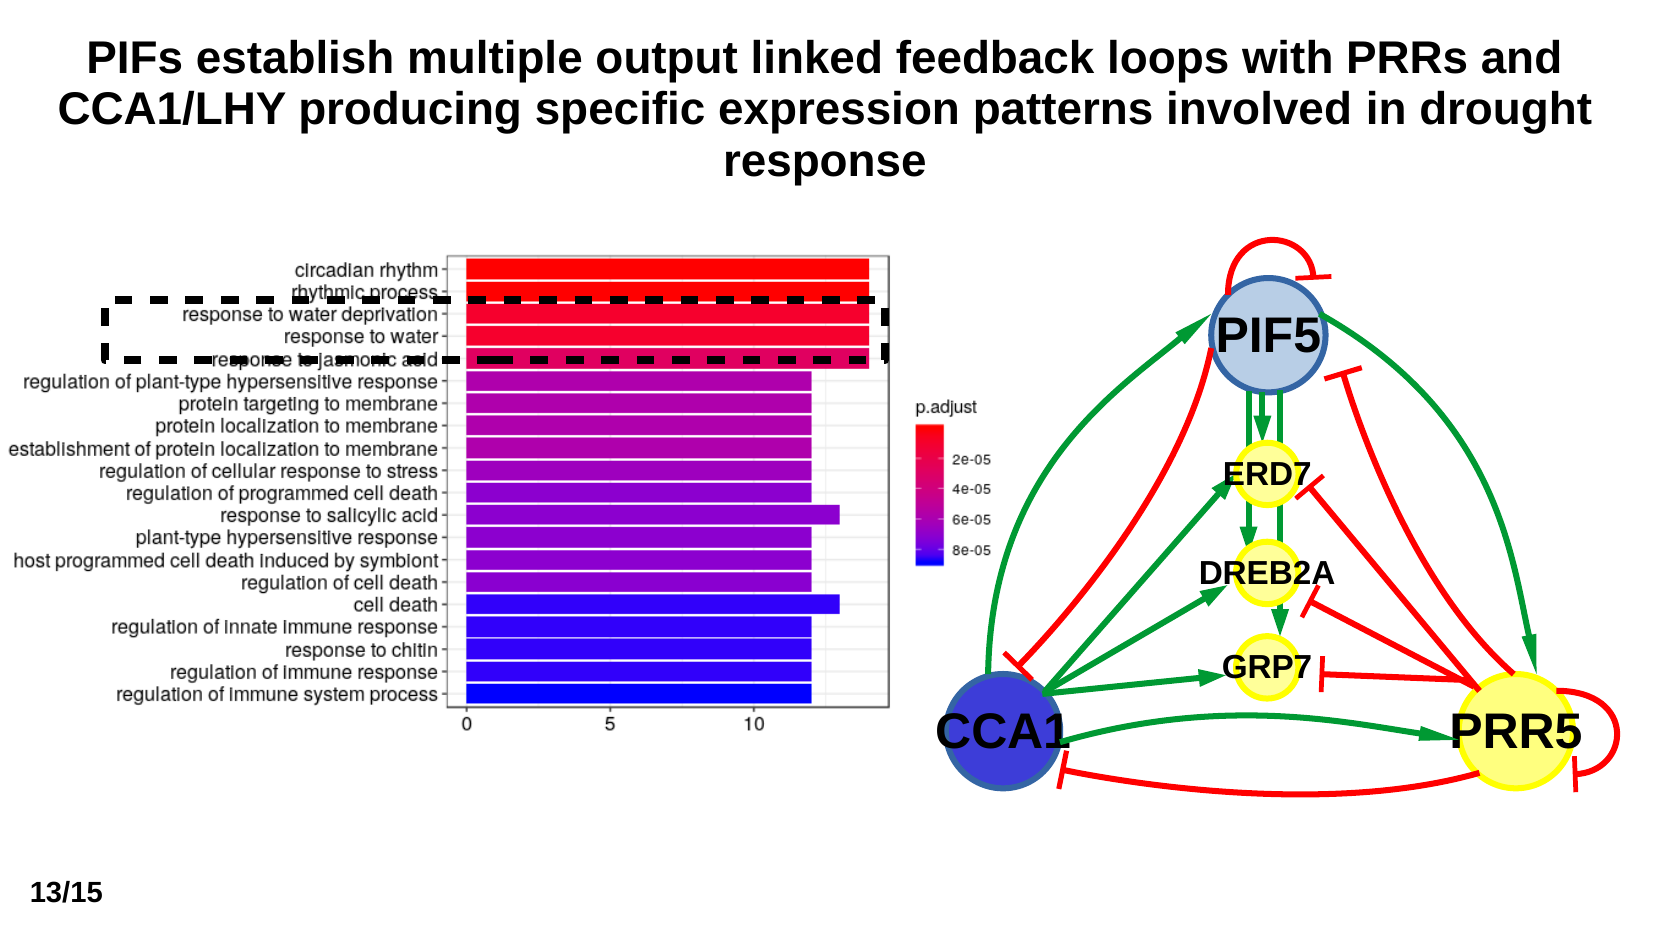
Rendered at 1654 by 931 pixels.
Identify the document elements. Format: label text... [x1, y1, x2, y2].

text_box DREB2A [1236, 541, 1299, 605]
picture [0, 217, 1010, 744]
text_box PIF5 [1211, 278, 1326, 393]
text_box PRR5 [1460, 719, 1473, 730]
title PIFs establish multiple output linked feedback loops with PRRs and CCA1/LHY producing specific expression patterns involved in drought response [30, 0, 1621, 221]
text_box PRR5 [1563, 719, 1573, 727]
text_box PRR5 [1460, 673, 1573, 789]
text_box ERD7 [1236, 442, 1299, 506]
text_box GRP7 [1236, 636, 1299, 699]
text_box [105, 300, 886, 361]
picture [992, 558, 1010, 674]
text_box 13/15 [15, 840, 121, 917]
text_box CCA1 [945, 673, 1058, 789]
